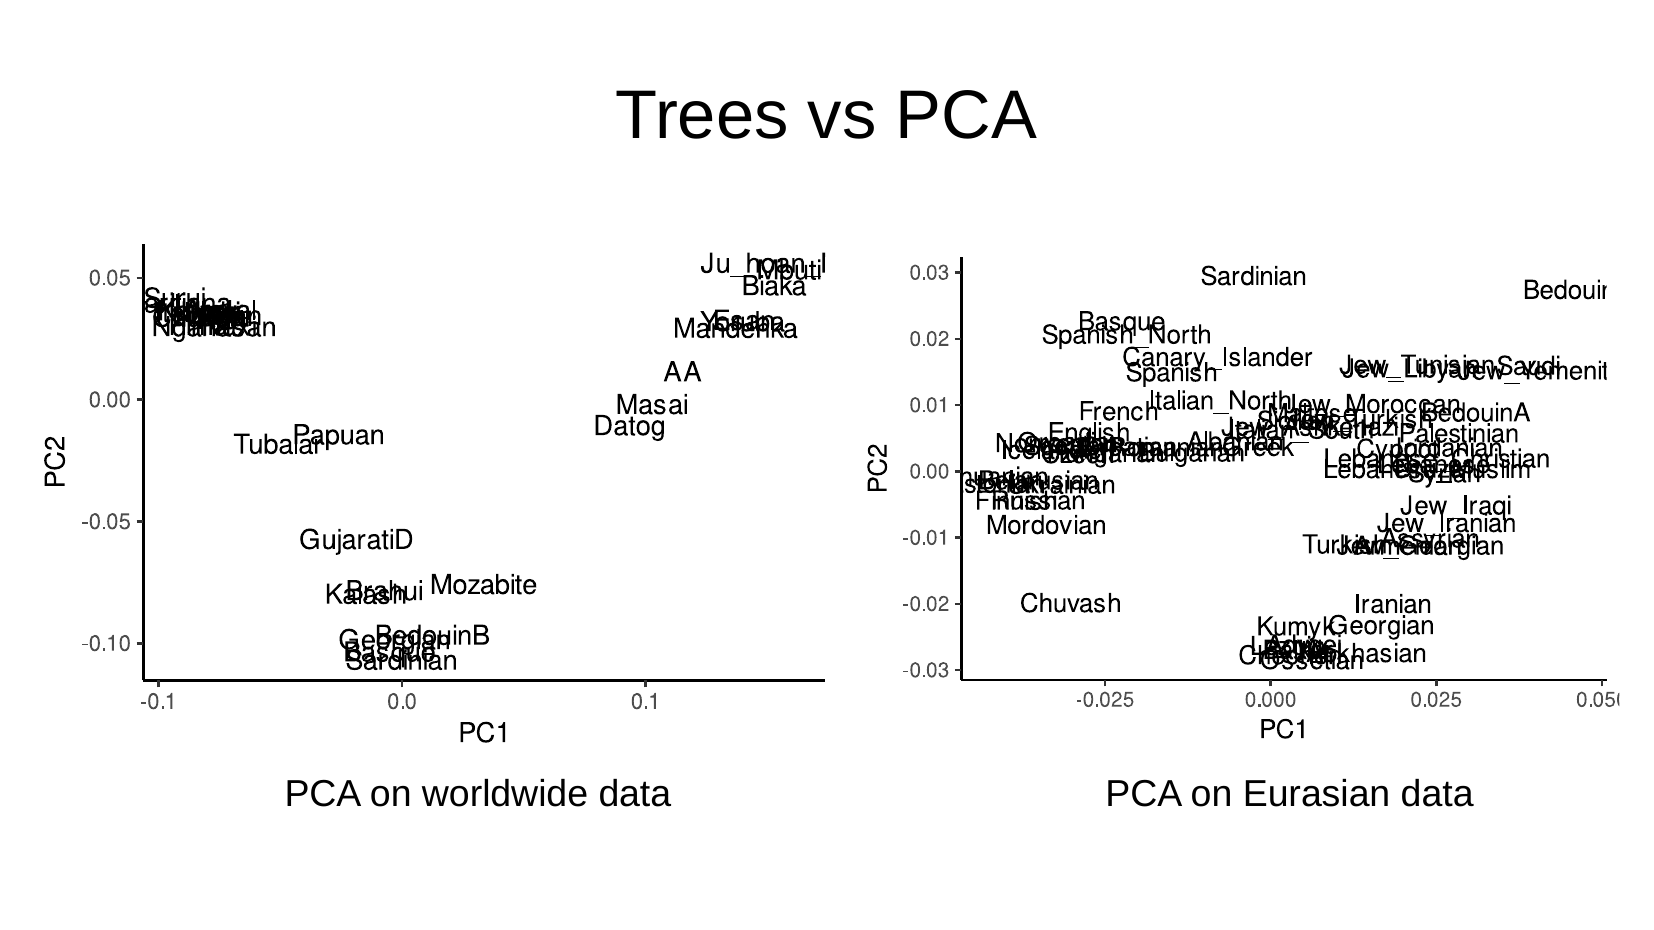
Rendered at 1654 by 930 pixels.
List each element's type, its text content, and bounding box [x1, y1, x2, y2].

picture [854, 119, 1620, 885]
picture [29, 93, 840, 903]
title Trees vs PCA [82, 36, 1571, 193]
text_box PCA on Eurasian data [1090, 764, 1489, 864]
text_box PCA on worldwide data [269, 764, 687, 864]
